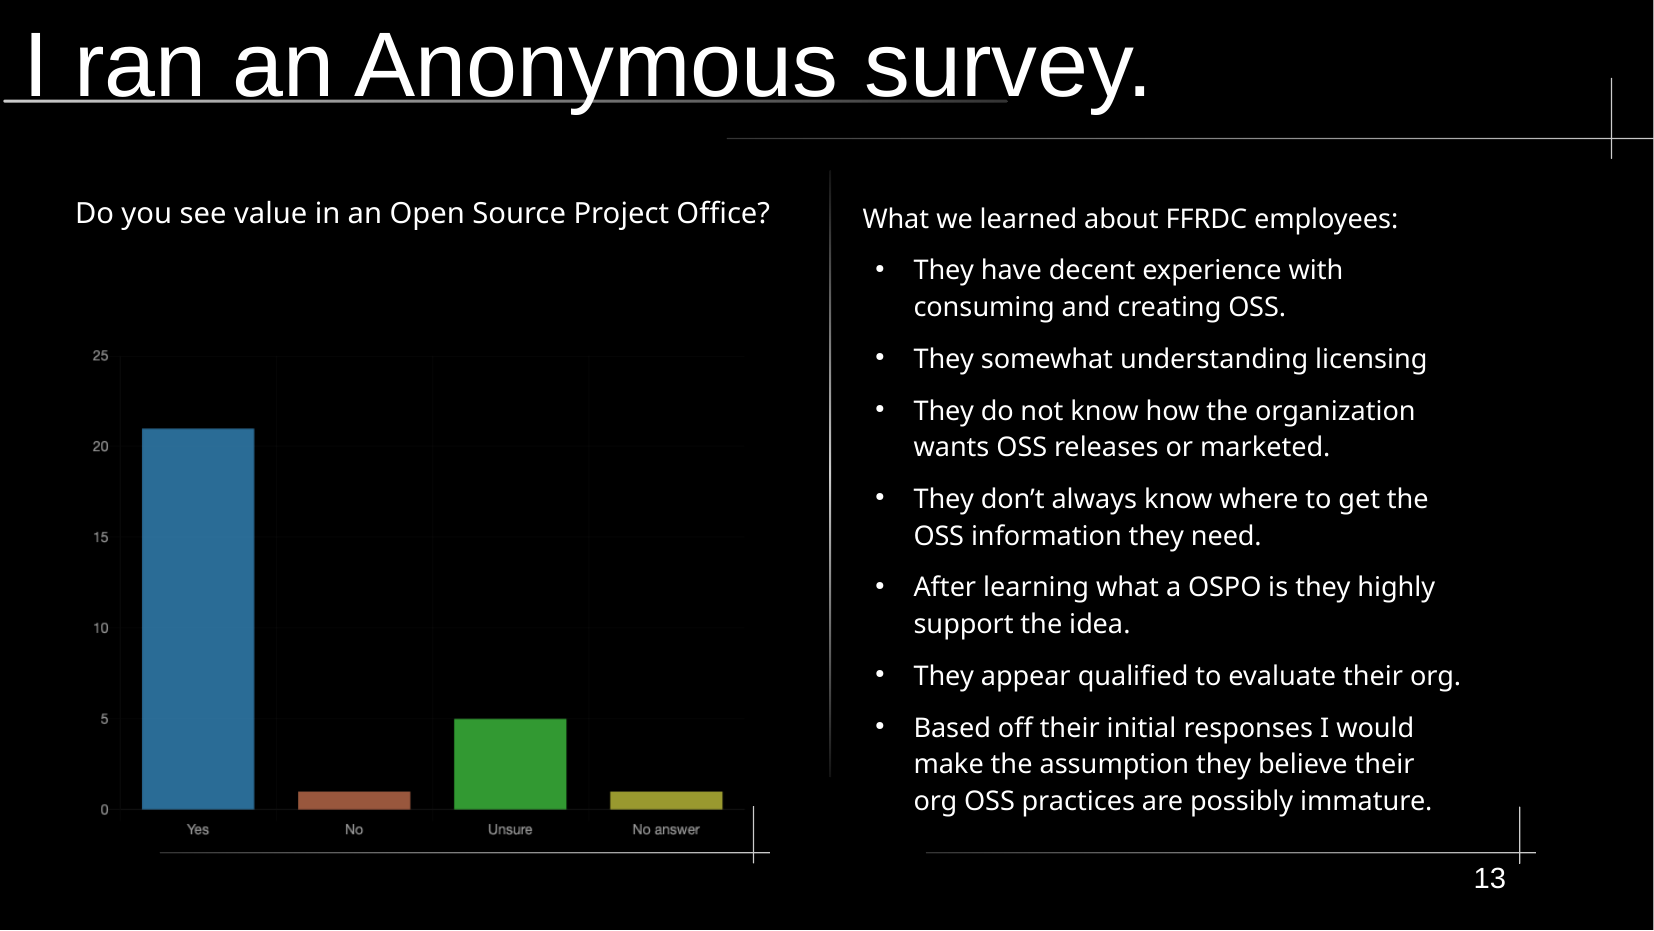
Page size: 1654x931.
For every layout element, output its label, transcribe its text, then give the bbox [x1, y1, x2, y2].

list What we learned about FFRDC employees: They have decent experience with consuming and creating OSS. They somewhat understanding licensing They do not know how the organization wants OSS releases or marketed. They don’t always know where to get the OSS information they need. After learning what a OSPO is they highly support the idea. They appear qualified to evaluate their org. Based off their initial responses I would make the assumption they believe their org OSS practices are possibly immature. [862, 199, 1463, 826]
picture [86, 349, 748, 845]
list Do you see value in an Open Source Project Office? [75, 192, 802, 451]
title I ran an Anonymous survey. [23, 11, 1589, 119]
